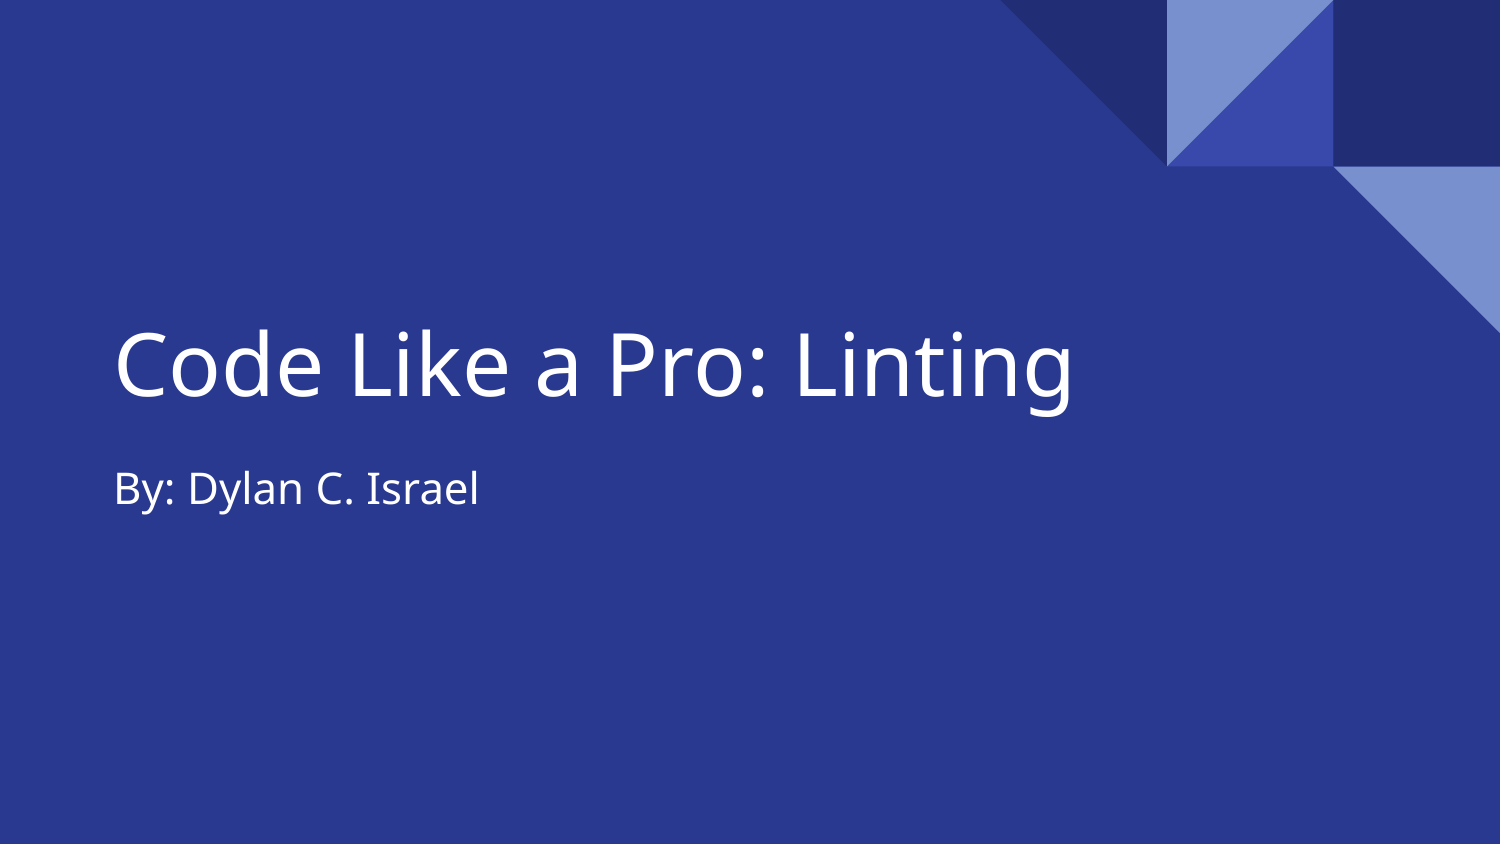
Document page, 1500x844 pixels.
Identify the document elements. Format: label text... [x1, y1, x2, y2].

subtitle By: Dylan C. Israel [98, 445, 1447, 517]
title Code Like a Pro: Linting [98, 291, 1447, 429]
